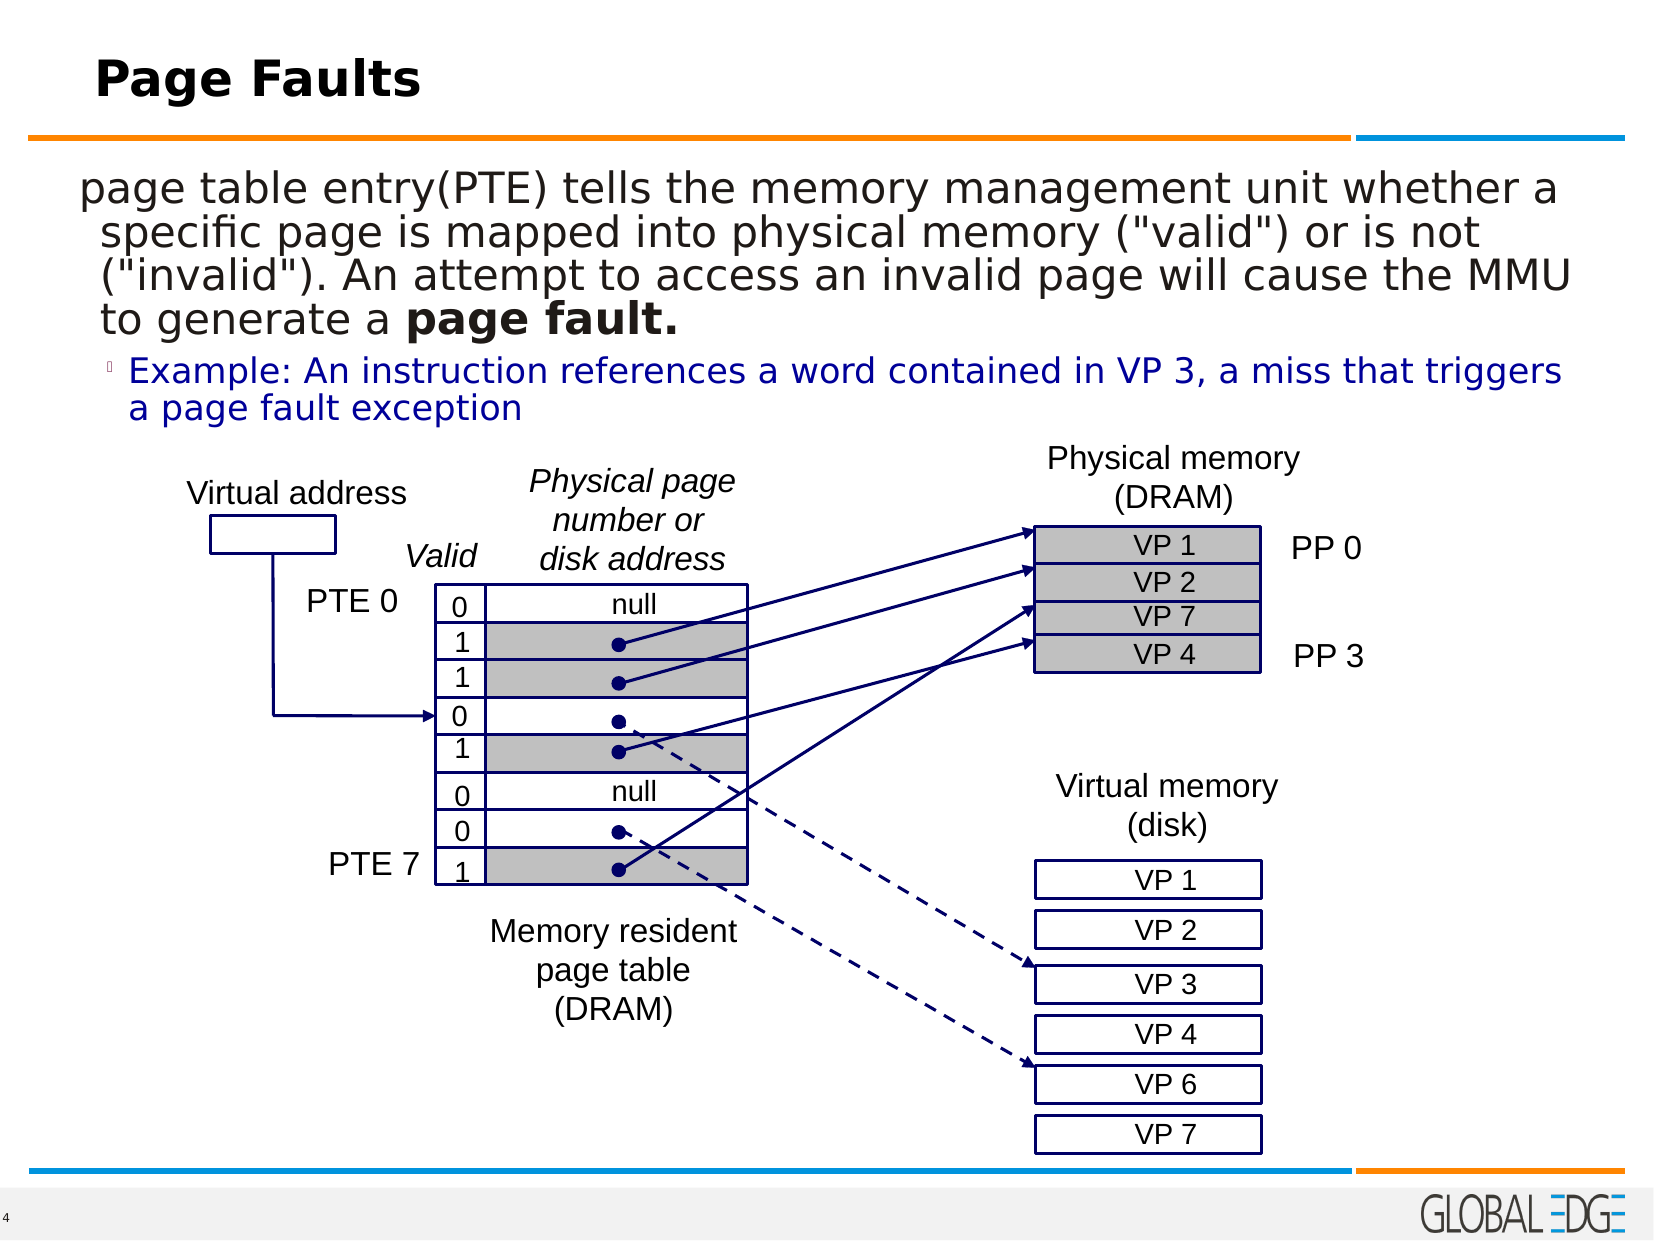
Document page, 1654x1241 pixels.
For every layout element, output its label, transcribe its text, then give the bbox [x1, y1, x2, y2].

text_box 1 [454, 856, 471, 893]
text_box page table entry(PTE) tells the memory management unit whether a [78, 163, 1575, 215]
text_box Memory resident [489, 912, 738, 954]
text_box 0 [451, 699, 469, 737]
text_box disk address [539, 540, 727, 583]
text_box ("invalid"). An attempt to access an invalid page will cause the MMU [99, 249, 1588, 301]
text_box Example: An instruction references a word contained in VP 3, a miss that triggers [128, 350, 1576, 392]
picture [1421, 1194, 1625, 1233]
text_box a page fault exception [128, 387, 524, 429]
text_box 0 [454, 779, 471, 814]
text_box (DRAM) [1113, 478, 1235, 520]
text_box VP 3 [1134, 968, 1199, 1005]
text_box number or [552, 501, 714, 540]
text_box VP 7 [1133, 603, 1197, 637]
text_box 1 [454, 625, 471, 661]
text_box 1 [454, 661, 471, 698]
text_box specific page is mapped into physical memory ("valid") or is not [99, 207, 1496, 249]
text_box PTE 0 [306, 581, 399, 624]
text_box VP 7 [1134, 1118, 1199, 1155]
text_box VP 4 [1133, 637, 1197, 675]
text_box 0 [454, 814, 471, 852]
text_box PP 3 [1293, 637, 1366, 679]
text_box null [611, 775, 658, 812]
text_box Physical memory [1046, 439, 1301, 481]
text_box 1 [454, 732, 471, 769]
text_box Page Faults [94, 50, 423, 110]
text_box Virtual address [186, 474, 409, 517]
text_box page table [535, 951, 692, 993]
text_box PTE 7 [328, 845, 421, 887]
text_box Physical page [528, 462, 737, 505]
text_box VP 4 [1134, 1018, 1199, 1055]
text_box [0, 0, 1654, 1241]
text_box VP 1 [1134, 863, 1199, 901]
text_box VP 2 [1133, 566, 1197, 603]
text_box  [107, 361, 113, 381]
text_box Virtual memory [1055, 767, 1280, 809]
text_box 0 [451, 590, 469, 628]
text_box VP 1 [1133, 528, 1197, 566]
text_box 4 [2, 1210, 11, 1226]
text_box to generate a page fault. [99, 292, 681, 346]
text_box null [611, 587, 658, 625]
text_box Valid [404, 537, 479, 581]
text_box VP 2 [1134, 913, 1199, 951]
text_box (disk) [1126, 806, 1209, 848]
text_box VP 6 [1134, 1068, 1199, 1105]
text_box PP 0 [1290, 529, 1364, 571]
text_box (DRAM) [553, 990, 674, 1032]
